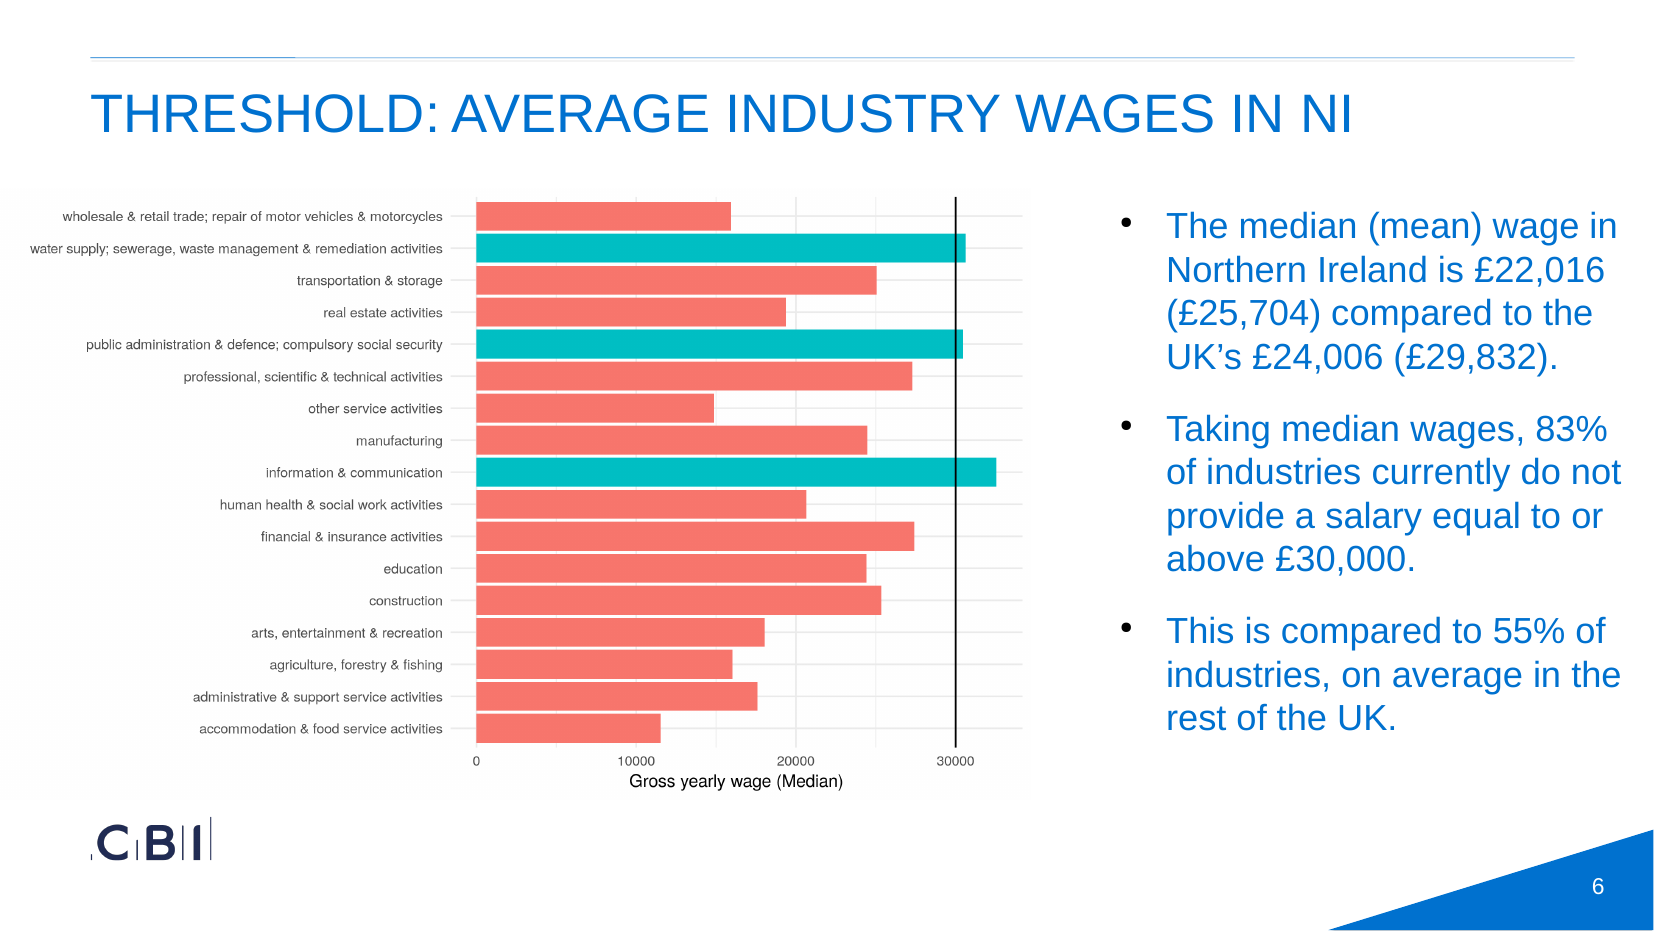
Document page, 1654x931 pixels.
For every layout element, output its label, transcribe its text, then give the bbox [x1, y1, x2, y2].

title Threshold: Average industry wages in NI [90, 78, 1575, 175]
text_box The median (mean) wage in Northern Ireland is £22,016 (£25,704) compared to the UK’s £24,006 (£29,832). Taking median wages, 83% of industries currently do not provide a salary equal to or above £30,000. This is compared to 55% of industries, on average in the rest of the UK. [1104, 202, 1625, 774]
picture [90, 816, 212, 861]
picture [0, 188, 1031, 800]
